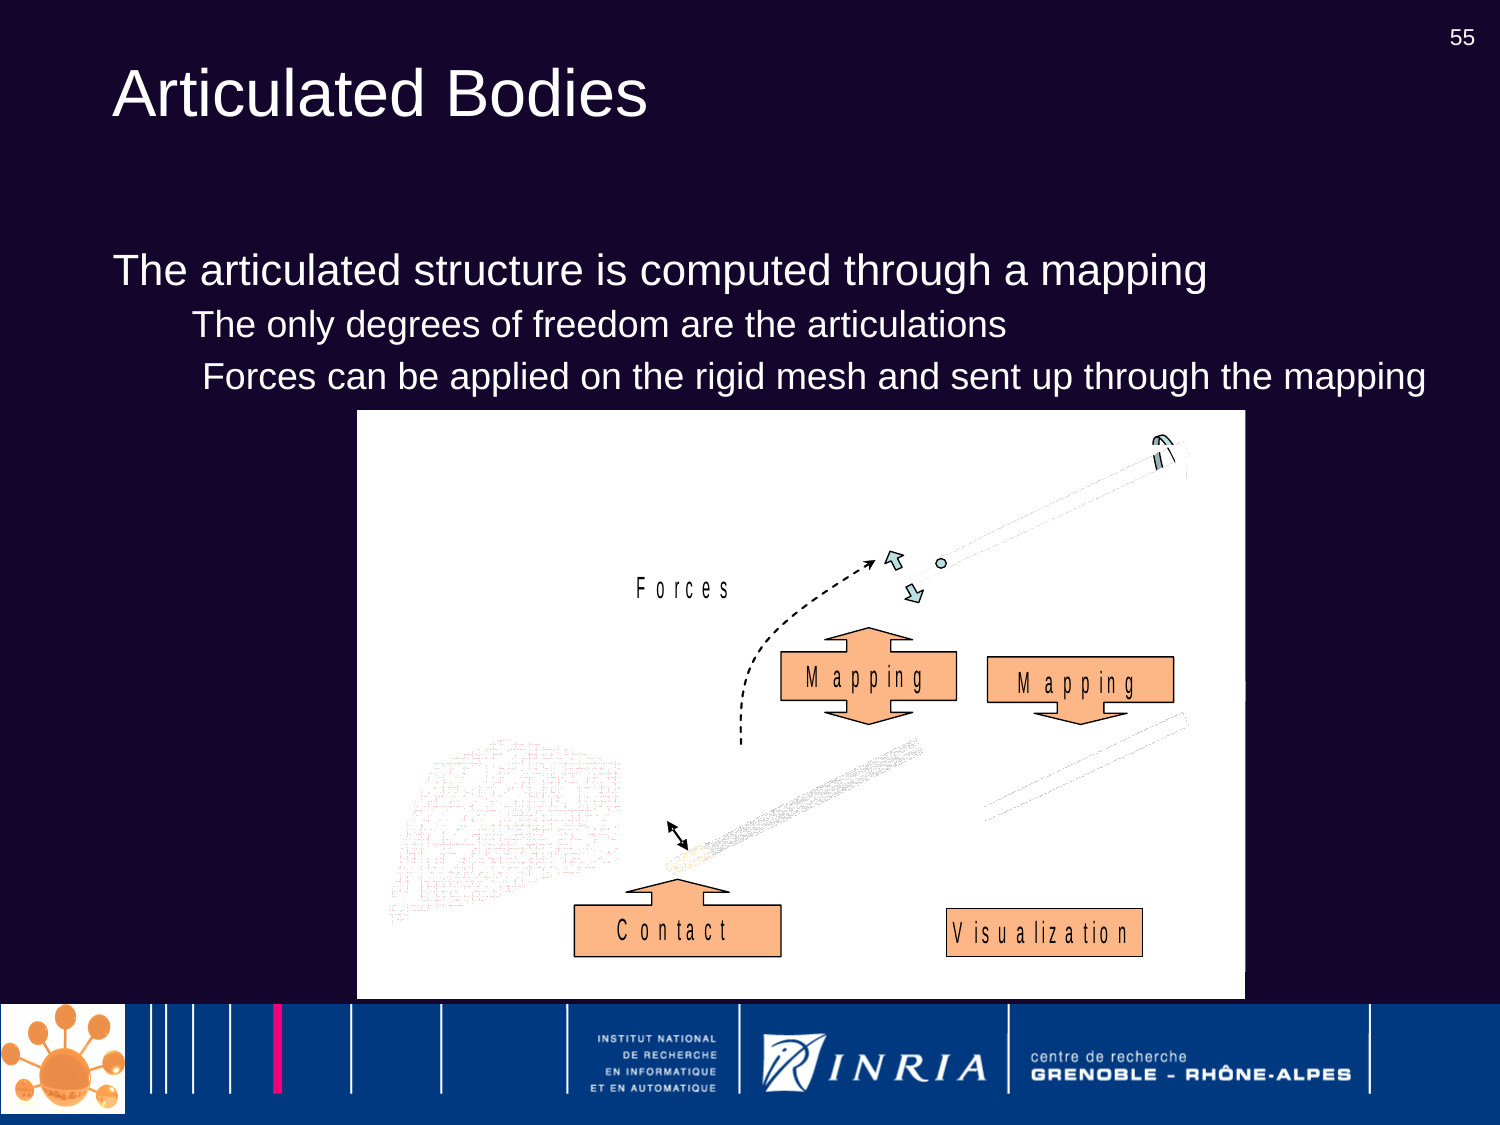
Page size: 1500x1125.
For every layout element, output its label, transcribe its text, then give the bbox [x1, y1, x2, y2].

picture [357, 410, 1246, 999]
title Articulated Bodies [112, 0, 1474, 188]
picture [0, 1004, 1500, 1125]
list The articulated structure is computed through a mapping The only degrees of freedom are the articulations Forces can be applied on the rigid mesh and sent up through the mapping [112, 245, 1476, 988]
